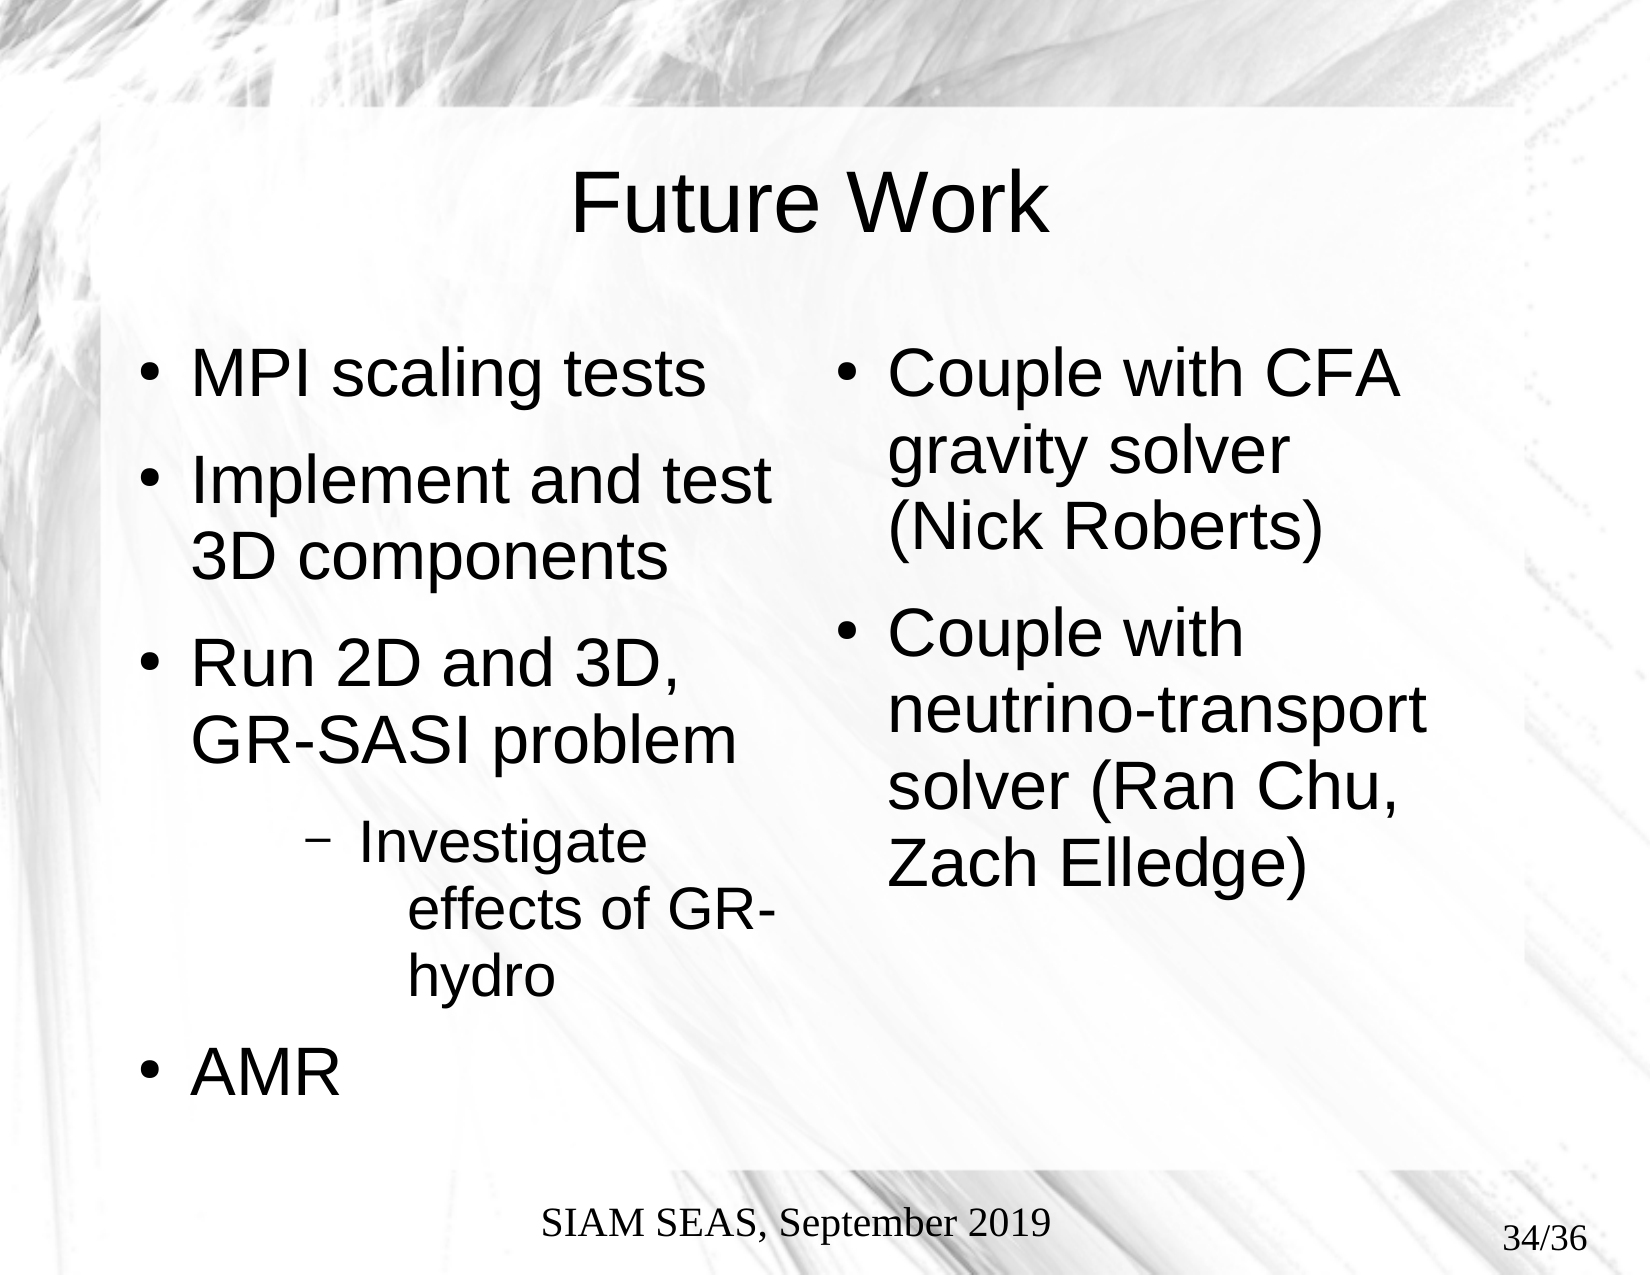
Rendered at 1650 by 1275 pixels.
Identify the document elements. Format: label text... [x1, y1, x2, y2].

list Couple with CFA gravity solver (Nick Roberts) Couple with neutrino-transport solver (Ran Chu, Zach Elledge) [817, 334, 1456, 1144]
picture [0, 0, 1650, 1275]
title Future Work [117, 115, 1503, 288]
list MPI scaling tests Implement and test 3D components Run 2D and 3D, GR-SASI problem Investigate effects of GR-hydro AMR [120, 334, 796, 1144]
